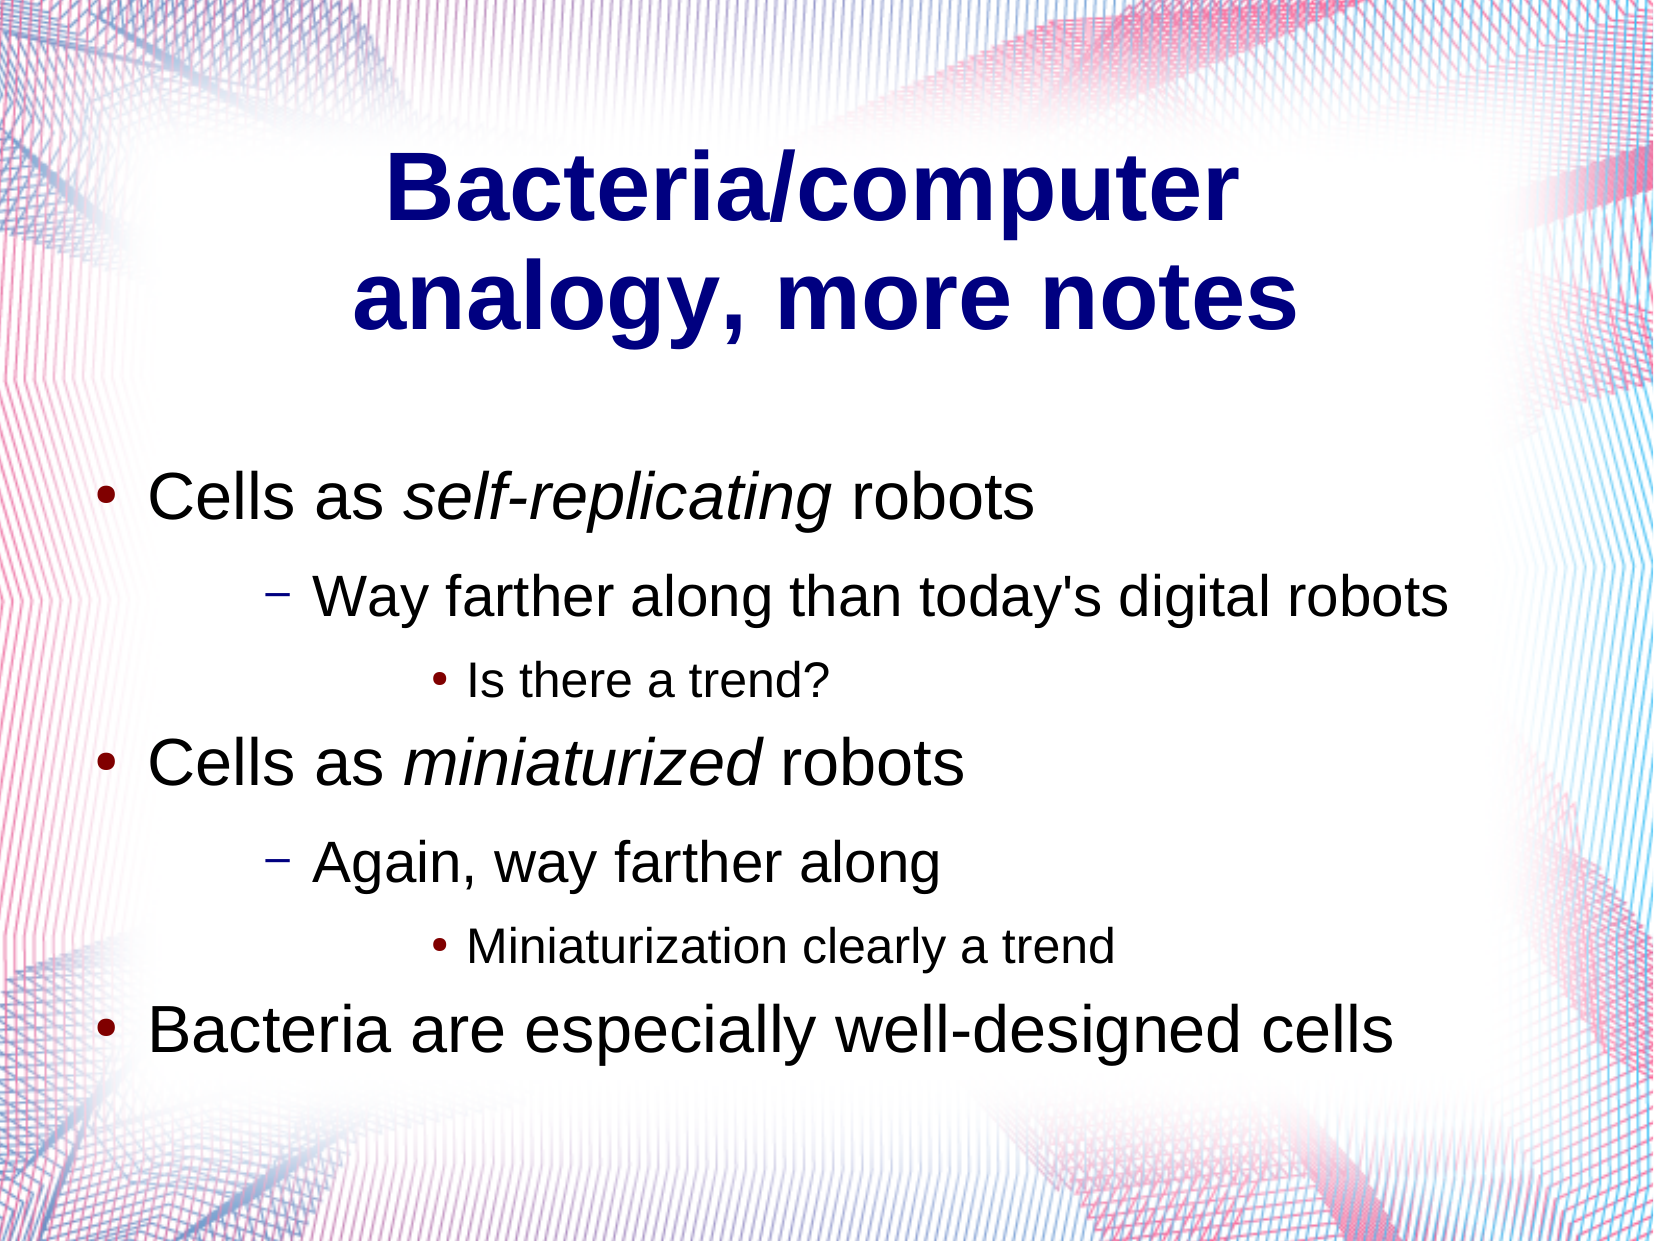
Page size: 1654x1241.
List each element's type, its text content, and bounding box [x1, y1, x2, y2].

list Cells as self-replicating robots Way farther along than today's digital robots Is there a trend? Cells as miniaturized robots Again, way farther along Miniaturization clearly a trend Bacteria are especially well-designed cells [76, 459, 1565, 1152]
picture [0, 0, 1654, 1241]
text_box [767, 620, 797, 692]
title Bacteria/computer analogy, more notes [82, 132, 1571, 351]
